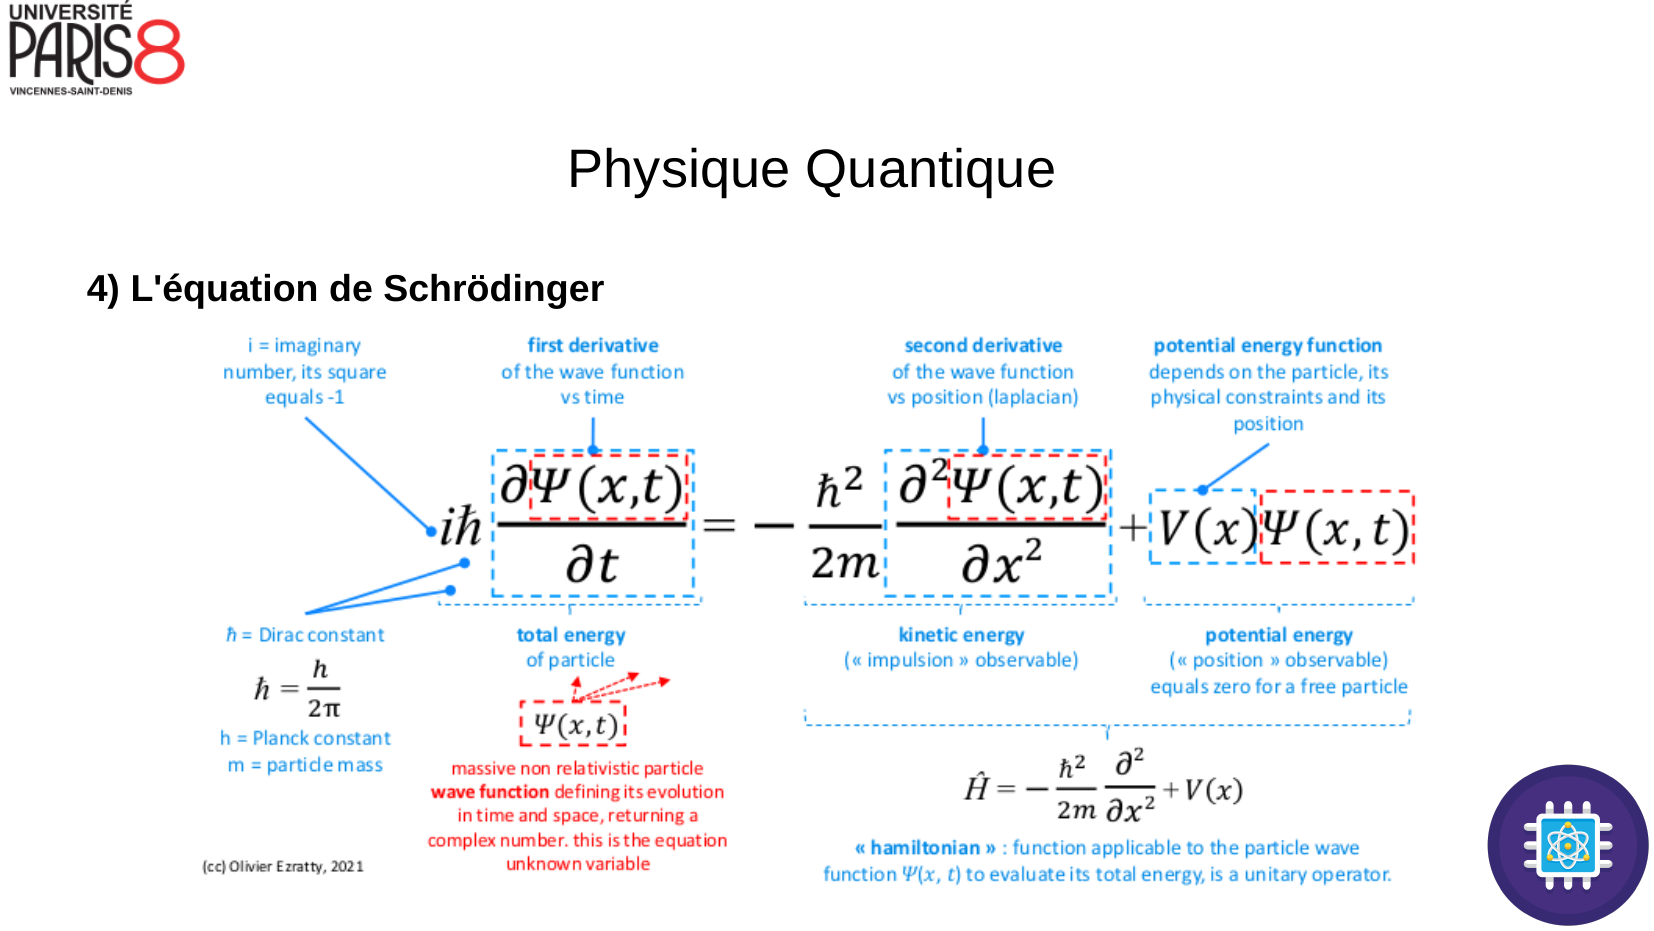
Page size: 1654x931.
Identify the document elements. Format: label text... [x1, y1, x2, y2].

subtitle 4) L'équation de Schrödinger [86, 267, 1576, 808]
title Physique Quantique [86, 112, 1538, 226]
picture [0, 0, 192, 100]
picture [173, 310, 1426, 901]
picture [1482, 759, 1654, 931]
